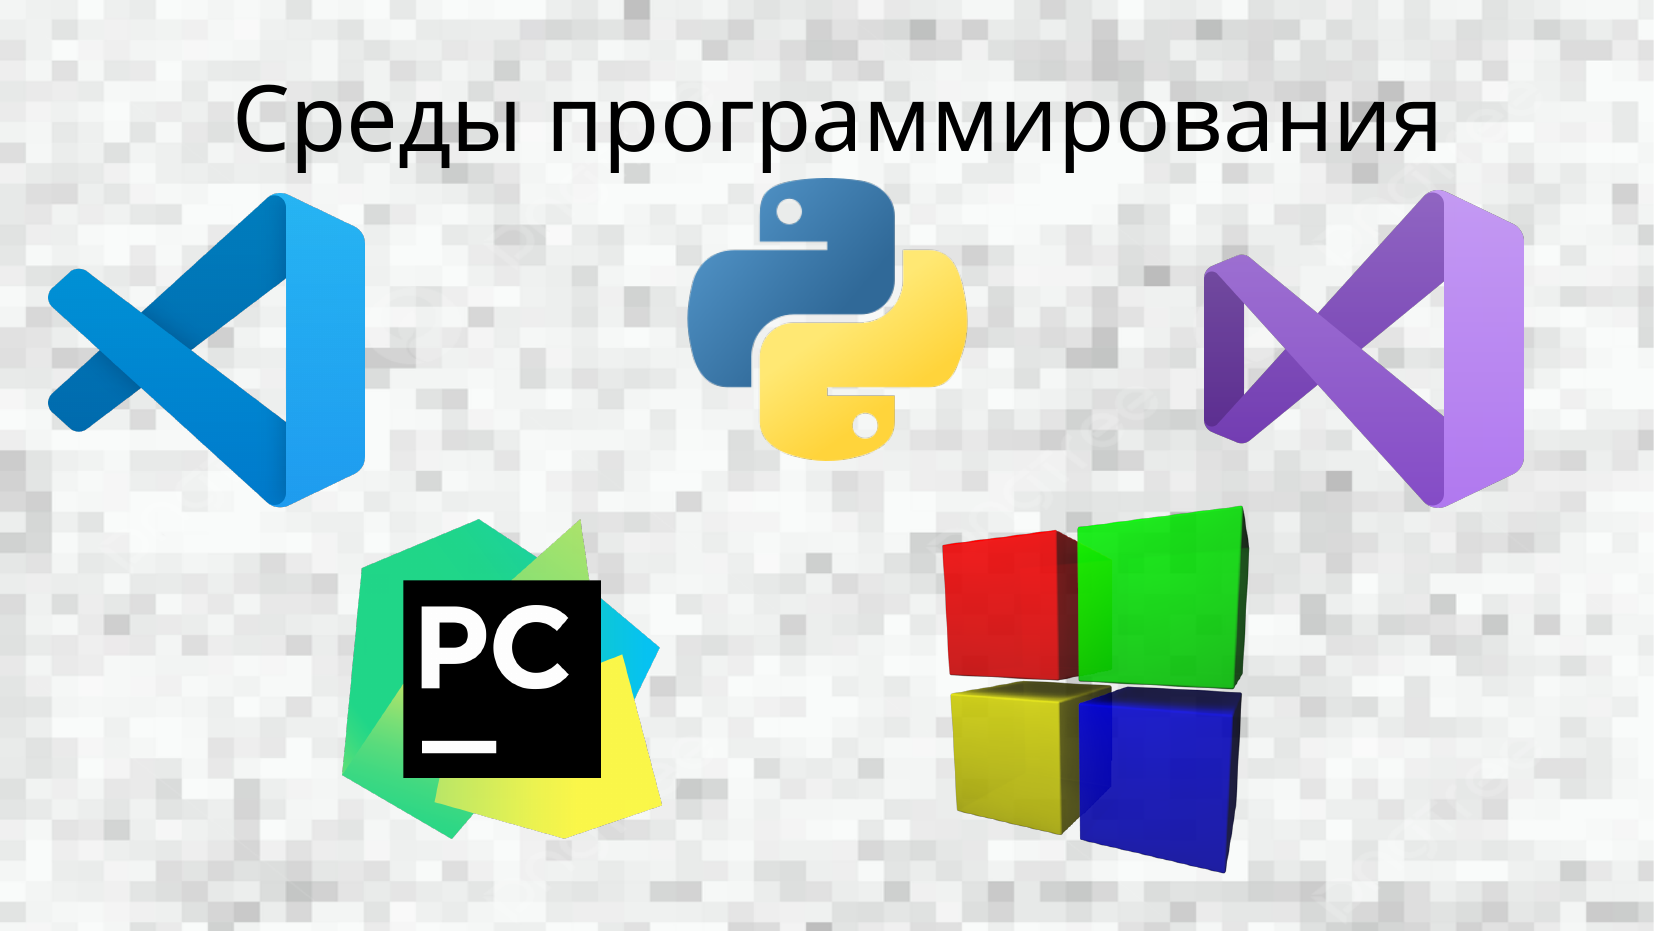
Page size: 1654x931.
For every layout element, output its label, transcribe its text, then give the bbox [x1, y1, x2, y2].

picture [0, 0, 1654, 931]
title Среды программирования [82, 37, 1571, 193]
